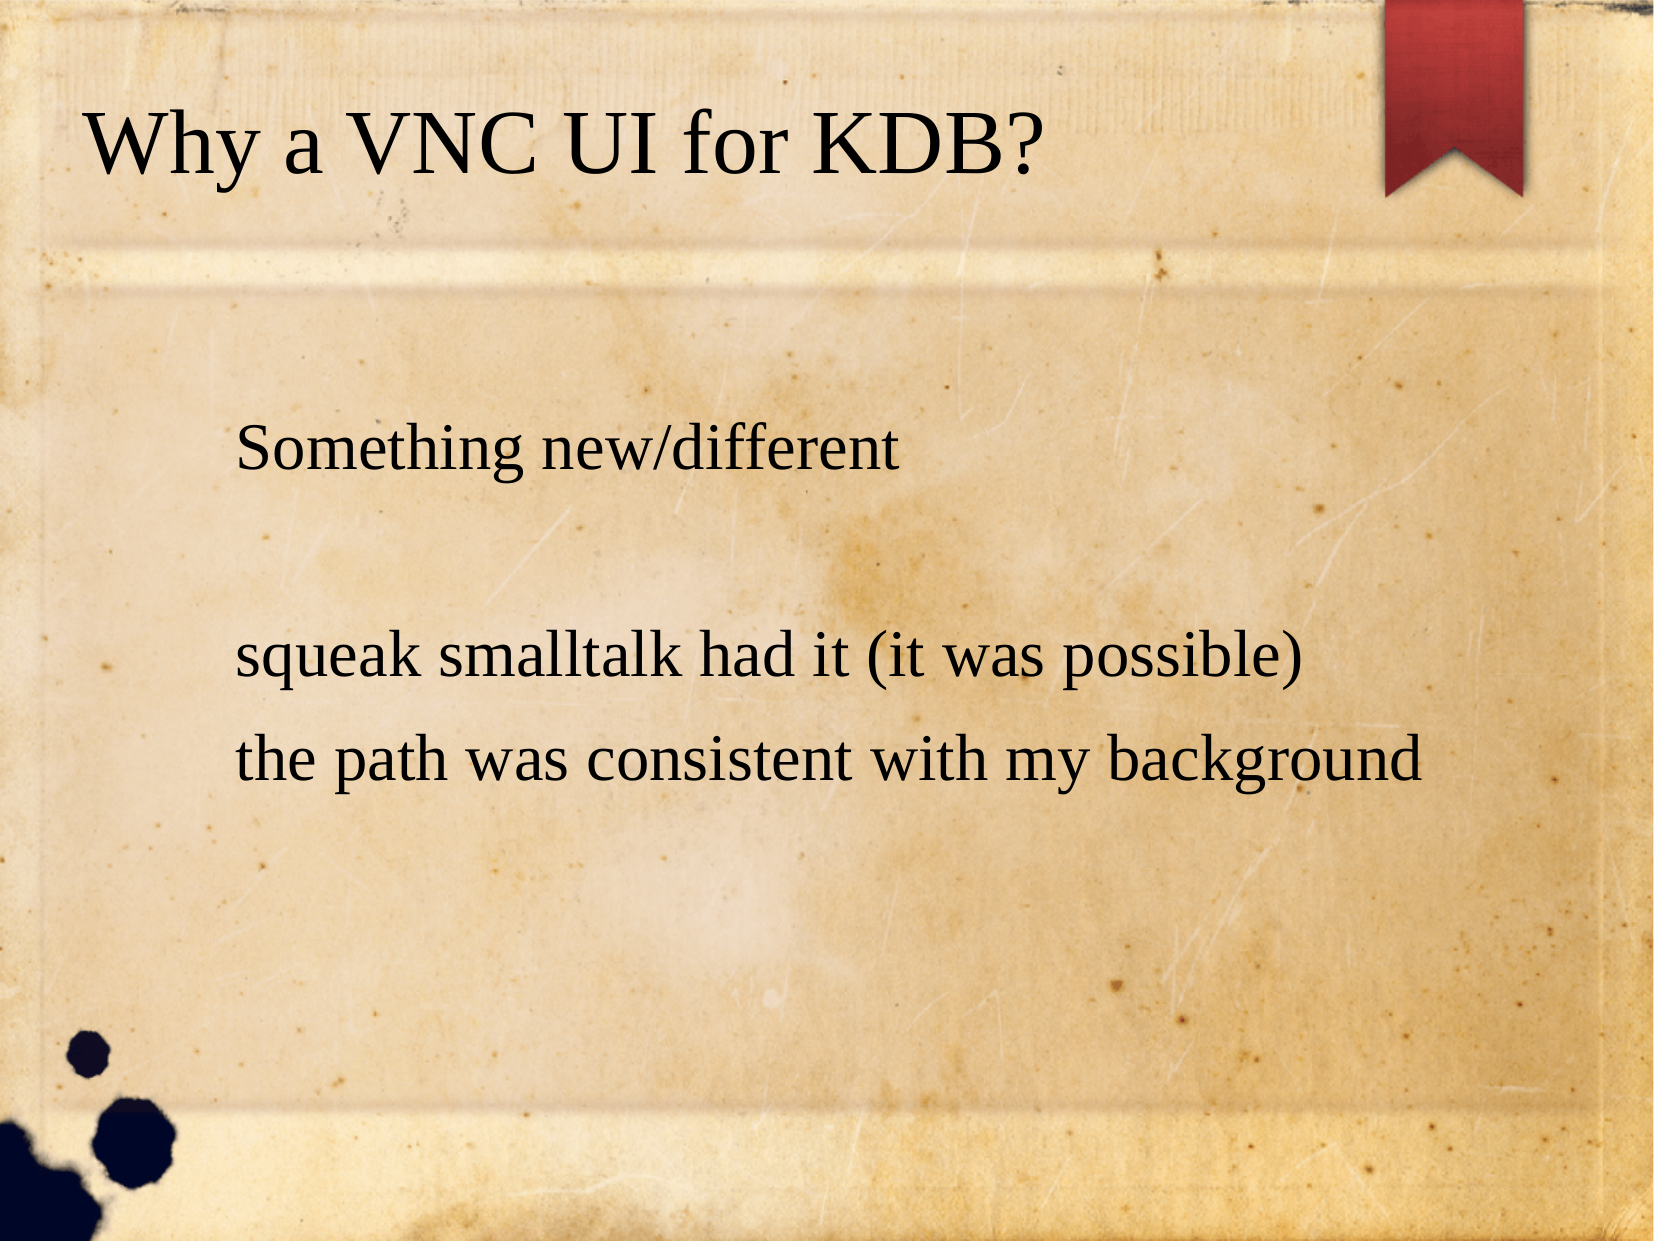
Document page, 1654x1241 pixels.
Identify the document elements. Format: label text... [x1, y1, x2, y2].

list Something new/different squeak smalltalk had it (it was possible) the path was consistent with my background [165, 410, 1621, 961]
title Why a VNC UI for KDB? [82, 49, 1347, 237]
picture [0, 0, 1654, 1241]
